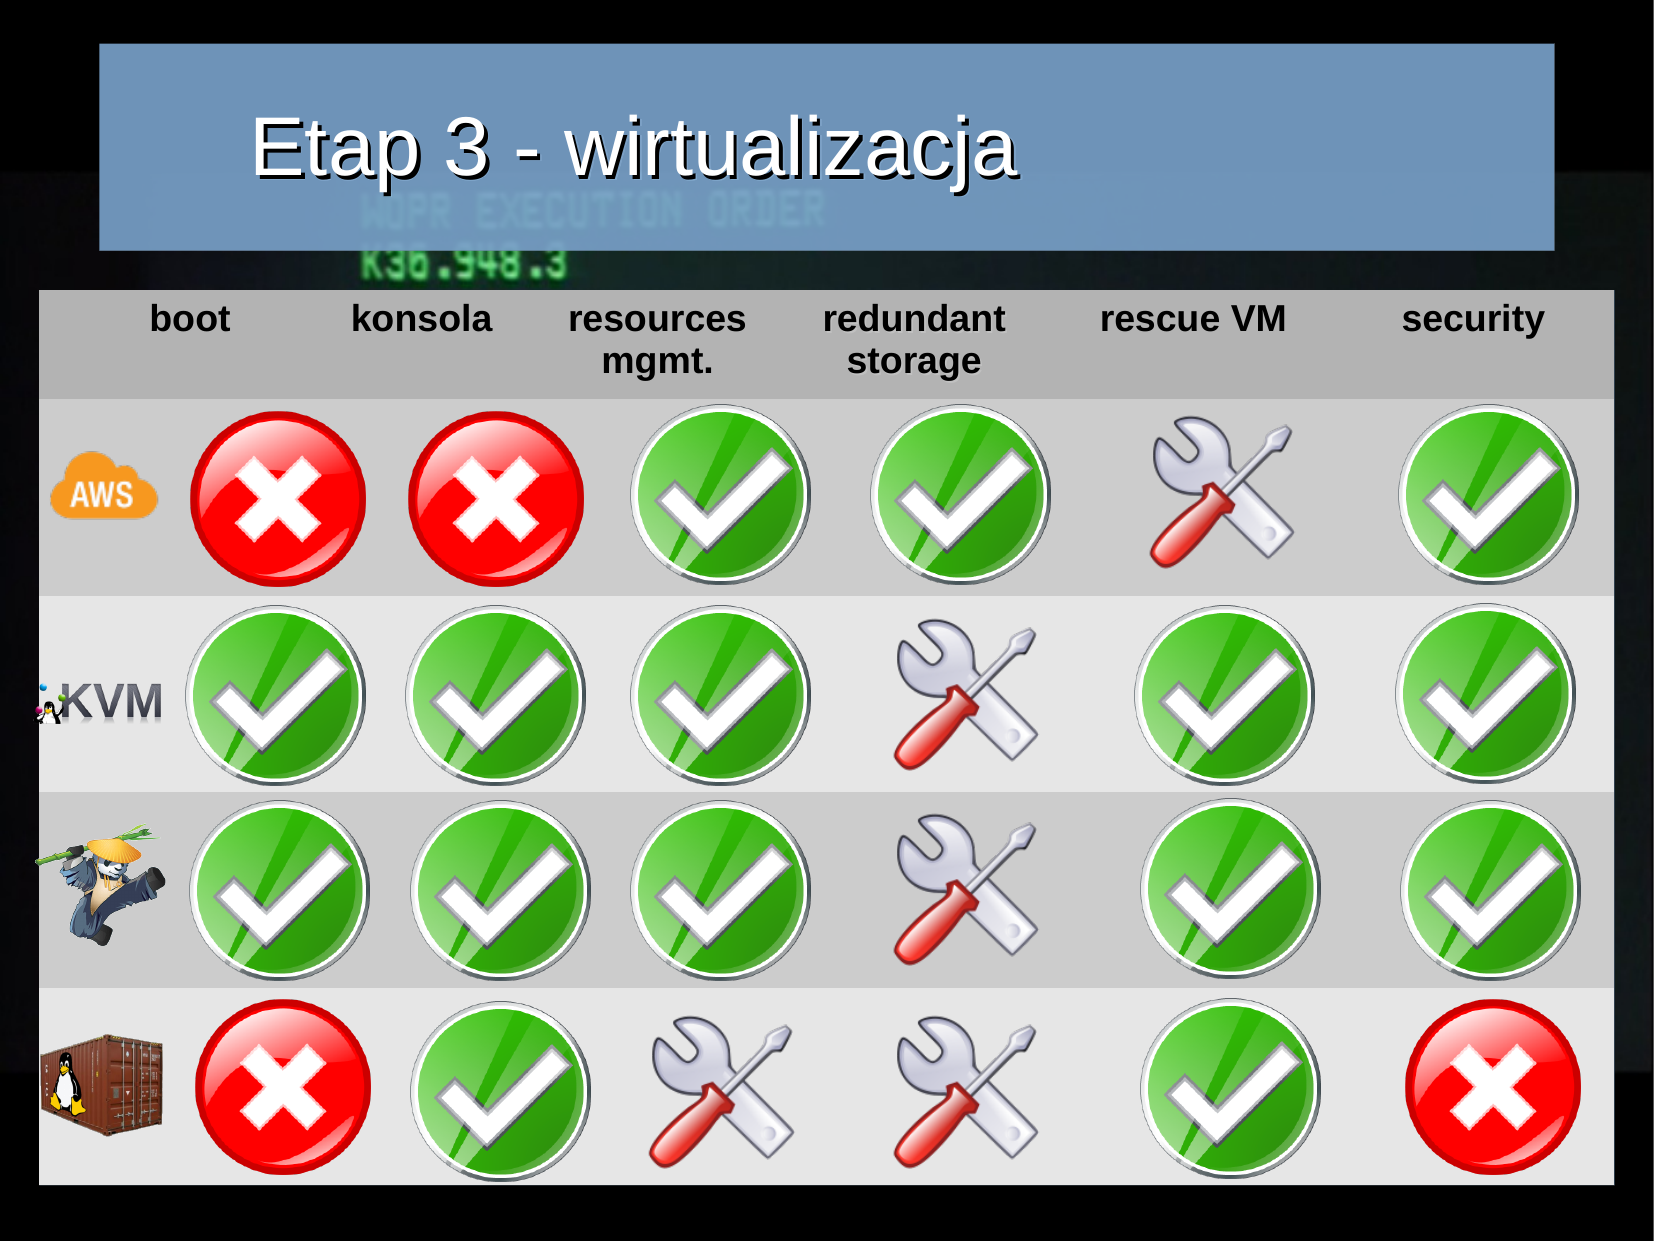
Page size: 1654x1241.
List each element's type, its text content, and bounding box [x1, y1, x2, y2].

table_cell [1054, 399, 1333, 596]
table_cell [77, 988, 303, 1185]
table_cell [303, 792, 540, 988]
table_cell [1333, 988, 1614, 1185]
table_header boot [77, 290, 303, 399]
table_cell [1333, 399, 1614, 596]
table_cell [303, 399, 540, 596]
table_cell [303, 988, 540, 1185]
table_cell [775, 596, 1054, 792]
table_cell [39, 988, 77, 1029]
table_cell [77, 578, 180, 596]
table_cell [77, 596, 303, 792]
table_header rescue VM [1054, 290, 1333, 399]
picture [0, 0, 1654, 1241]
table_cell [1054, 596, 1333, 792]
table_cell [39, 596, 77, 683]
table_cell [540, 596, 775, 792]
table_cell [39, 946, 77, 988]
table_cell [1054, 792, 1333, 988]
table_header security [1333, 290, 1614, 399]
table_header resources mgmt. [540, 290, 775, 399]
table_cell [775, 988, 1054, 1185]
table_header konsola [303, 290, 540, 399]
table_cell [77, 792, 303, 988]
table_cell [39, 724, 77, 792]
text_box [381, 290, 1615, 1186]
table_cell [540, 399, 775, 596]
table_cell [39, 578, 77, 596]
table_cell [540, 792, 775, 988]
table_cell [39, 792, 77, 822]
title Etap 3 - wirtualizacja [99, 43, 1555, 251]
table_cell [540, 988, 775, 1185]
table_header redundant storage [775, 290, 1054, 399]
table_cell [775, 399, 1054, 596]
table_cell [1333, 596, 1614, 792]
table_cell [775, 792, 1054, 988]
table_cell [1333, 792, 1614, 988]
table_cell [1054, 988, 1333, 1185]
table_cell [39, 1145, 77, 1185]
table_header [39, 290, 77, 389]
table_cell [303, 596, 540, 792]
